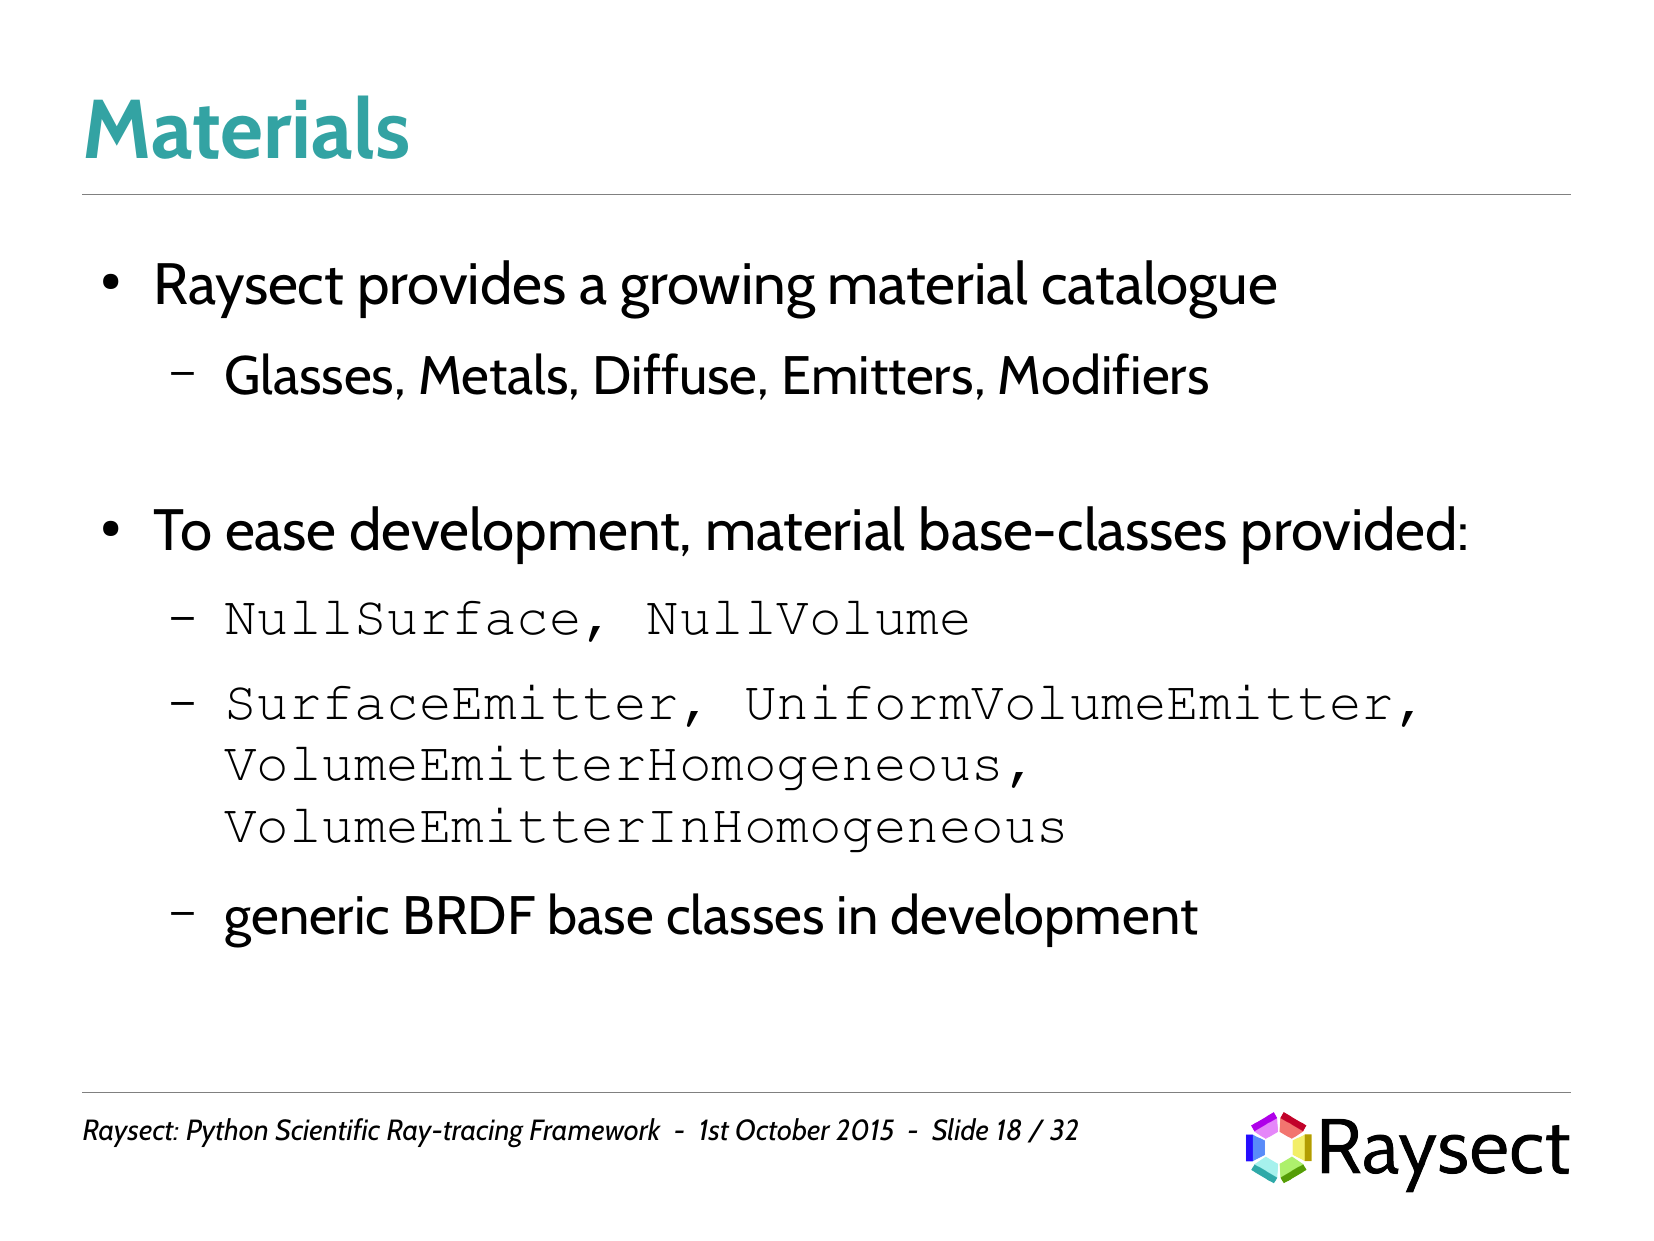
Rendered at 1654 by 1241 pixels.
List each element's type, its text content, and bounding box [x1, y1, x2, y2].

list Raysect provides a growing material catalogue Glasses, Metals, Diffuse, Emitters, Modifiers To ease development, material base-classes provided: NullSurface, NullVolume SurfaceEmitter, UniformVolumeEmitter, VolumeEmitterHomogeneous, VolumeEmitterInHomogeneous generic BRDF base classes in development [82, 248, 1571, 1063]
picture [1242, 1108, 1573, 1196]
title Materials [82, 70, 1571, 187]
